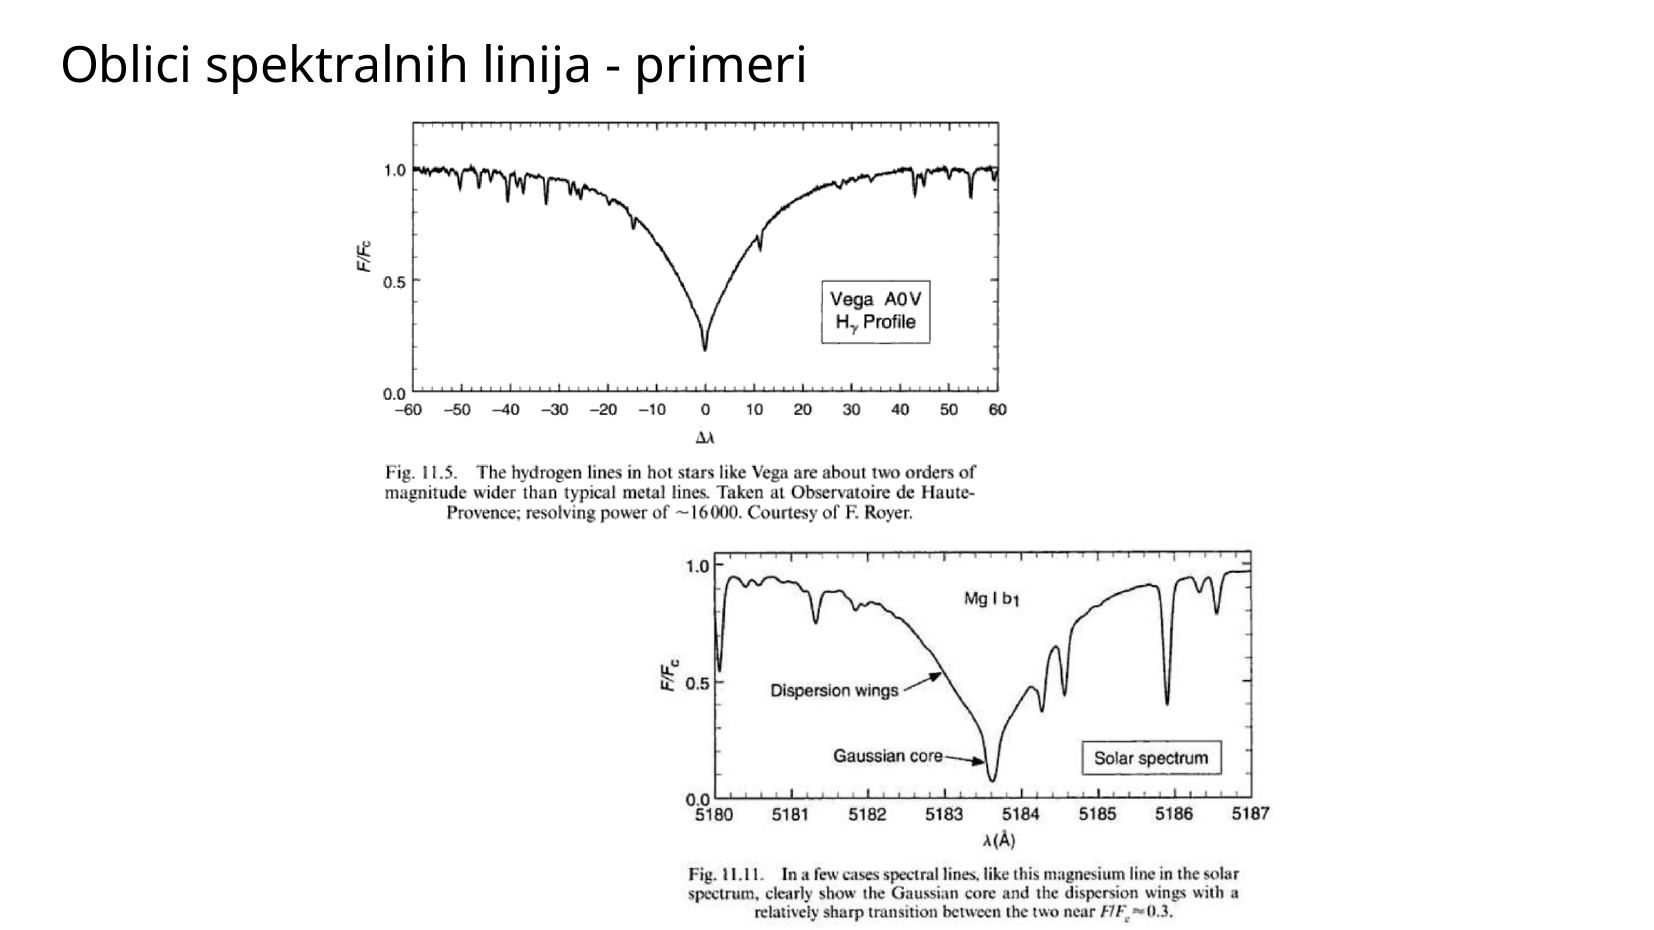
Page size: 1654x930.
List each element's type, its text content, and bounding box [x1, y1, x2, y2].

title Oblici spektralnih linija - primeri [59, 13, 1648, 113]
picture [338, 114, 1314, 930]
